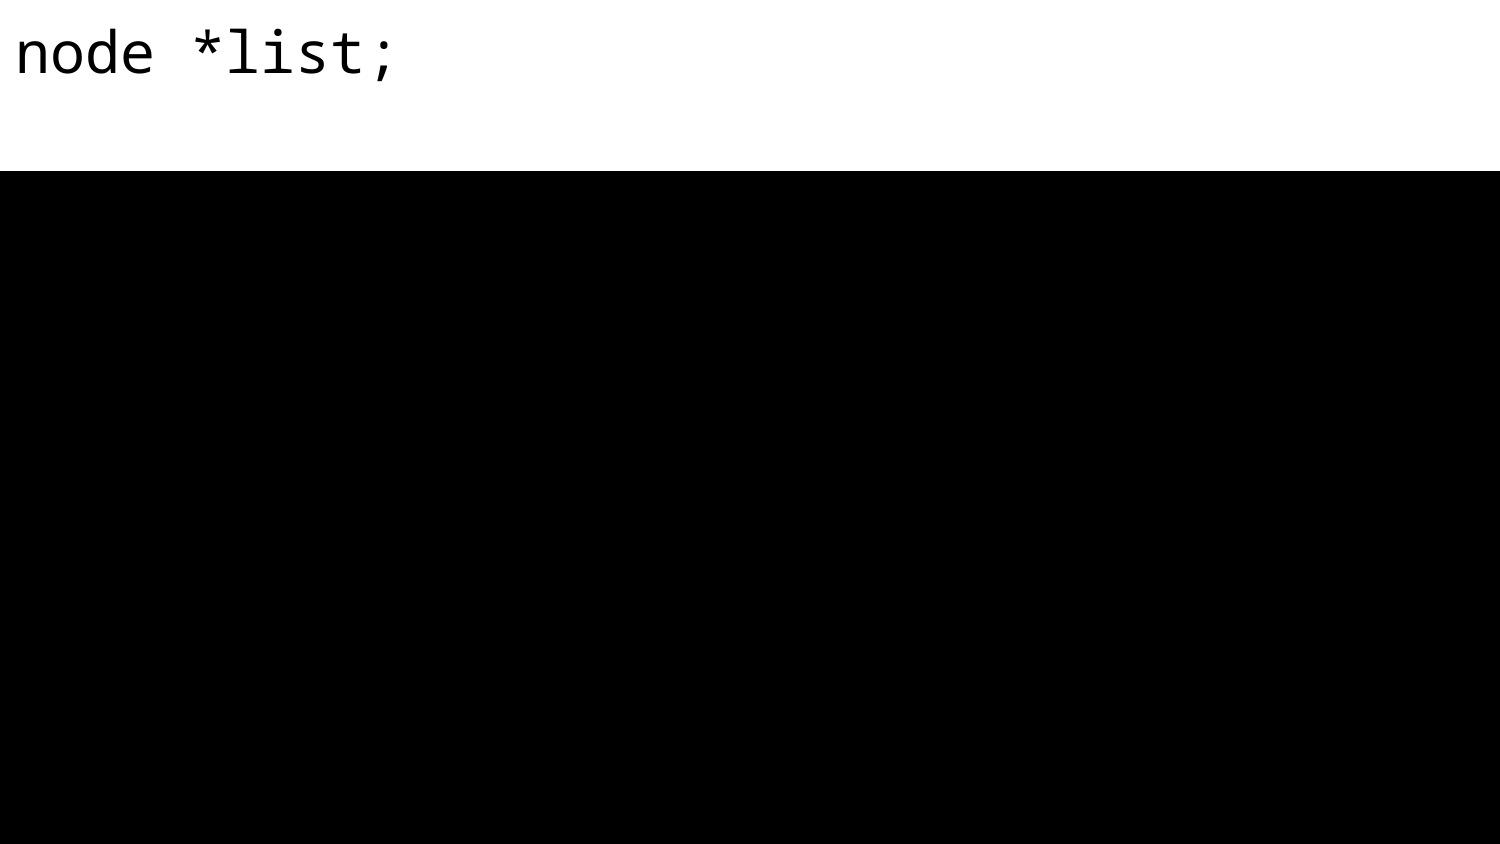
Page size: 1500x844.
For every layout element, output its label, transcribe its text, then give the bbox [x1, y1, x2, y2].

title node *list; [0, 0, 1500, 171]
